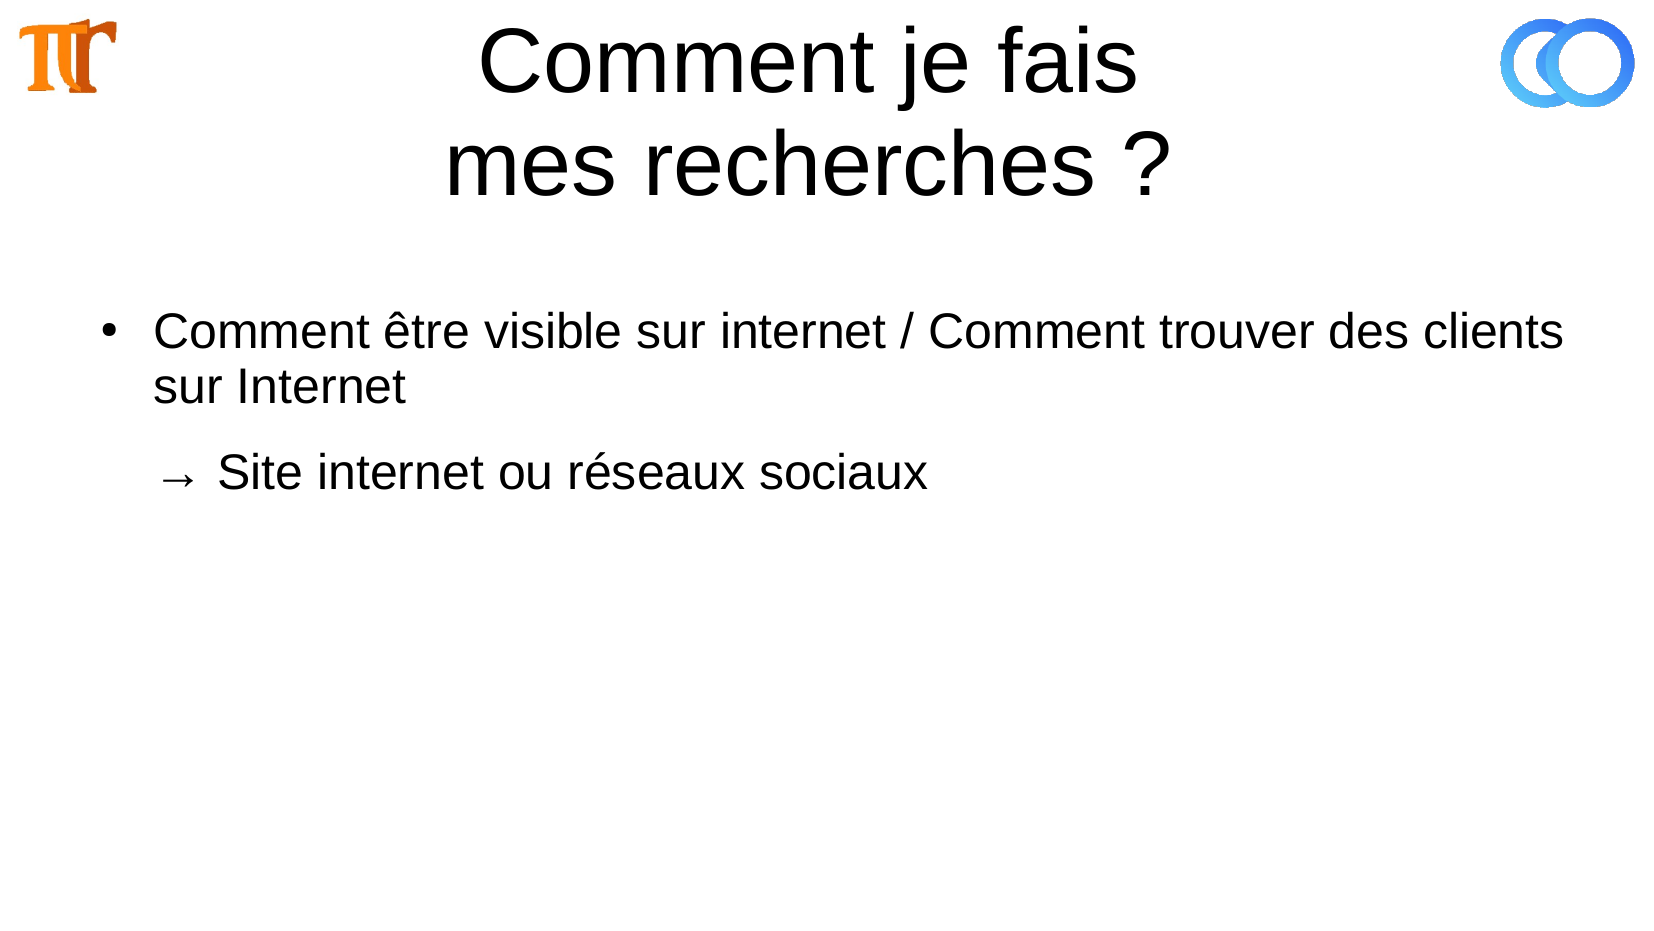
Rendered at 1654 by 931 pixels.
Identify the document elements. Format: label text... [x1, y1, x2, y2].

title Comment je fais mes recherches ? [64, 9, 1554, 215]
picture [17, 5, 119, 107]
picture [1450, 0, 1654, 142]
list Comment être visible sur internet / Comment trouver des clients sur Internet → Site internet ou réseaux sociaux [82, 217, 1571, 758]
